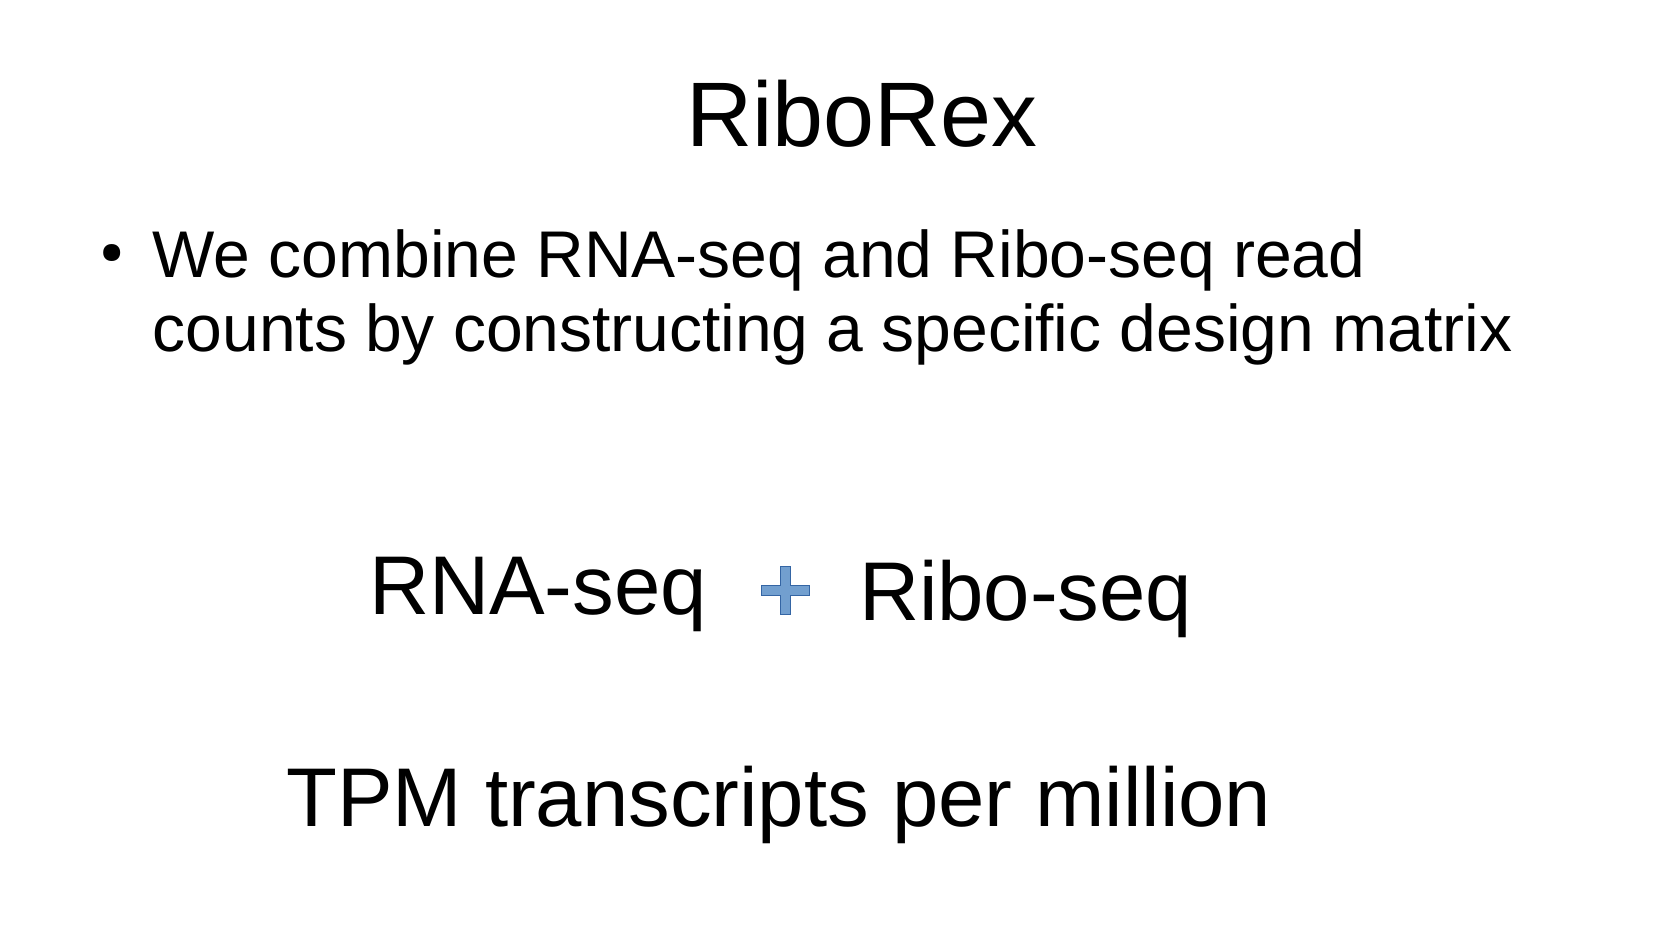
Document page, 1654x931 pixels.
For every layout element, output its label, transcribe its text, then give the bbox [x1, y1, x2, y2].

list We combine RNA-seq and Ribo-seq read counts by constructing a specific design matrix [82, 217, 1571, 367]
text_box Ribo-seq [844, 537, 1258, 739]
text_box TPM transcripts per million [271, 744, 1489, 910]
text_box [761, 566, 810, 615]
text_box RNA-seq [354, 531, 745, 733]
title RiboRex [82, 37, 1571, 193]
